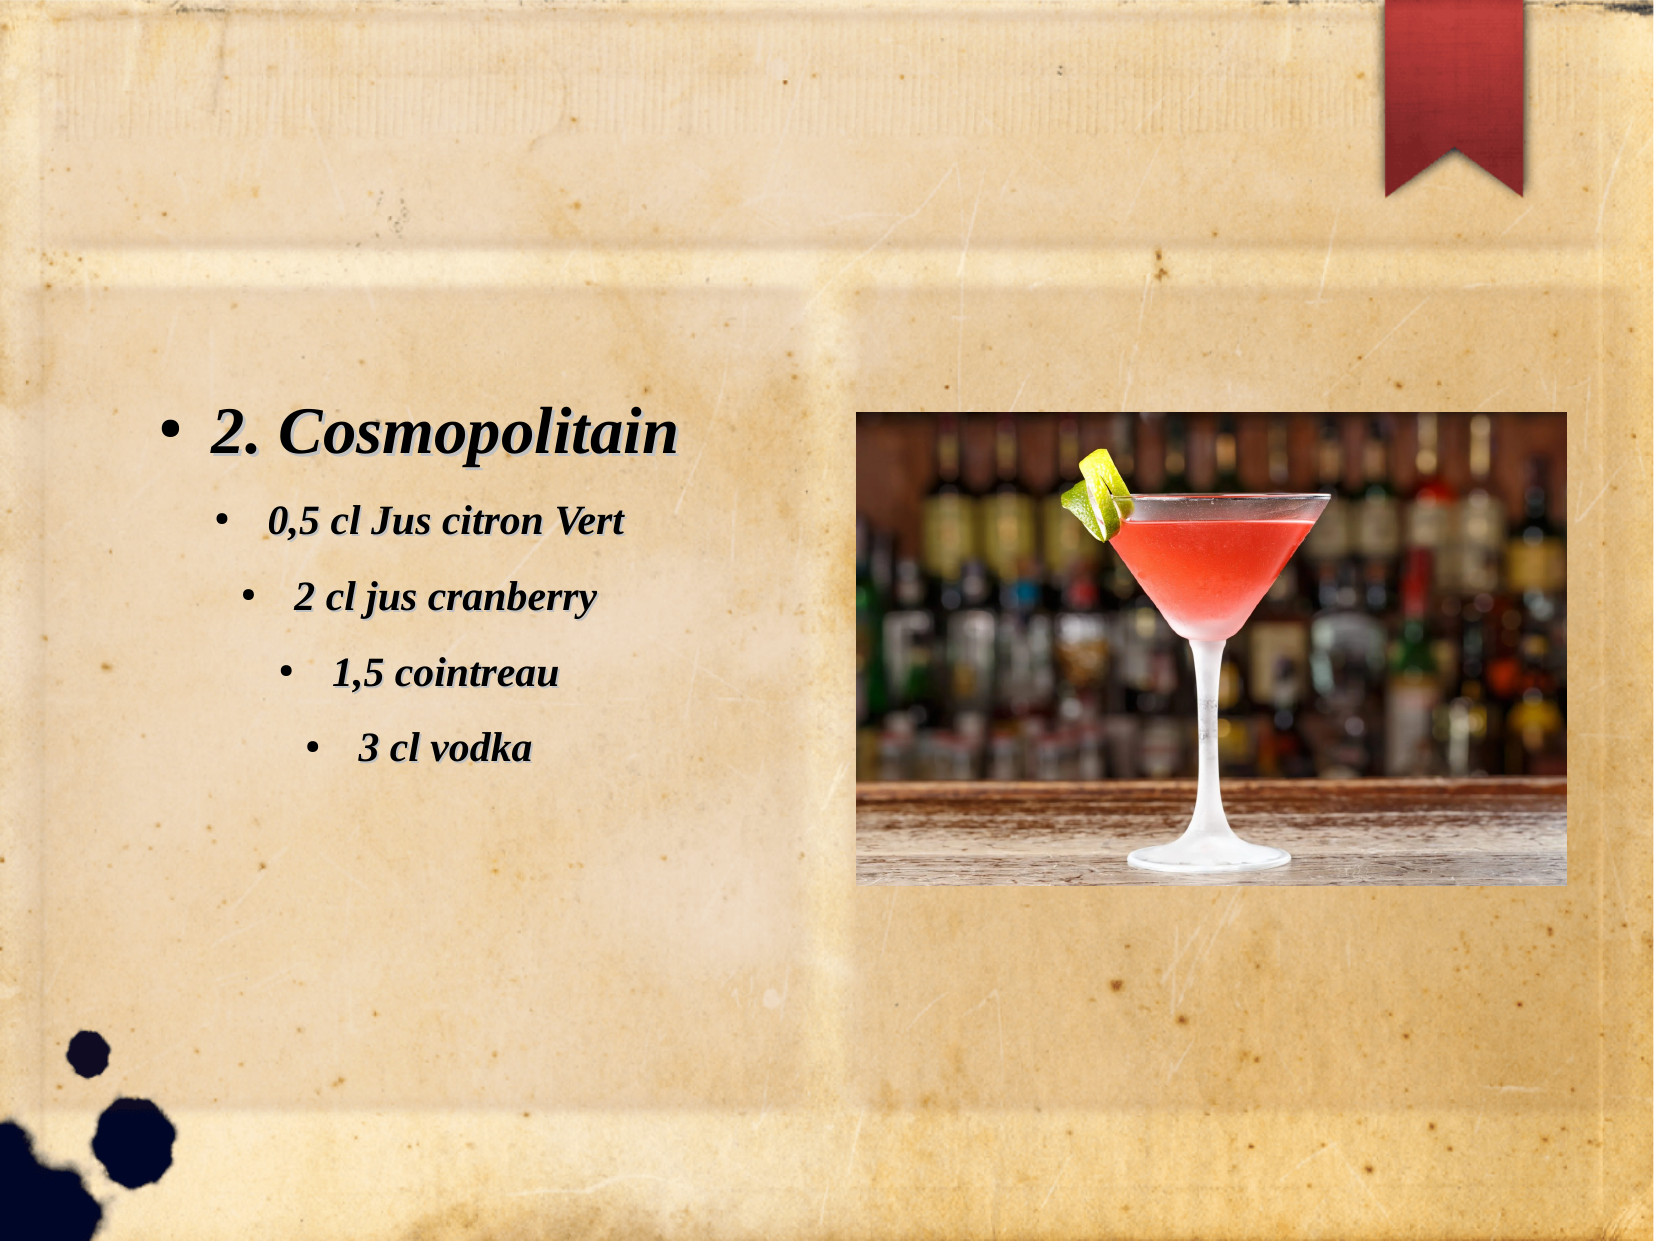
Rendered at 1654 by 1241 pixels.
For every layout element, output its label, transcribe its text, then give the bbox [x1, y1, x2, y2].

list 2. Cosmopolitain 0,5 cl Jus citron Vert 2 cl jus cranberry 1,5 cointreau 3 cl vodka [82, 290, 739, 1010]
picture [0, 0, 1654, 1241]
